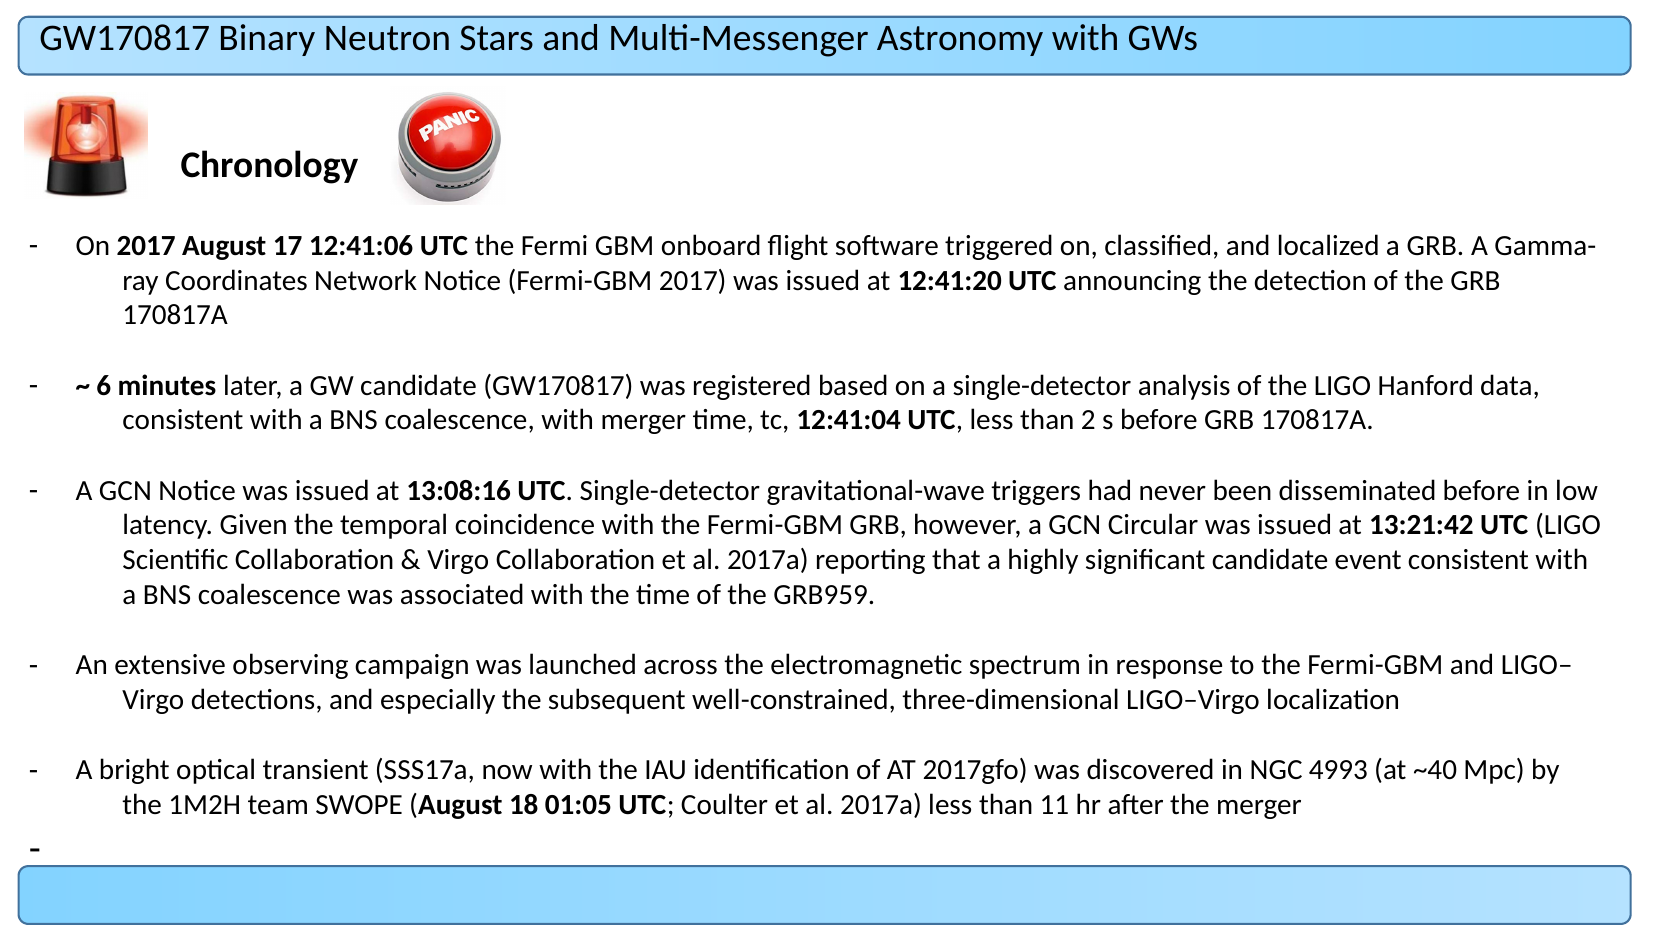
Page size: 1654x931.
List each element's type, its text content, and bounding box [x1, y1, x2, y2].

text_box Chronology On 2017 August 17 12:41:06 UTC the Fermi GBM onboard flight software triggered on, classified, and localized a GRB. A Gamma-ray Coordinates Network Notice (Fermi-GBM 2017) was issued at 12:41:20 UTC announcing the detection of the GRB 170817A ~ 6 minutes later, a GW candidate (GW170817) was registered based on a single-detector analysis of the LIGO Hanford data, consistent with a BNS coalescence, with merger time, tc, 12:41:04 UTC, less than 2 s before GRB 170817A. A GCN Notice was issued at 13:08:16 UTC. Single-detector gravitational-wave triggers had never been disseminated before in low latency. Given the temporal coincidence with the Fermi-GBM GRB, however, a GCN Circular was issued at 13:21:42 UTC (LIGO Scientific Collaboration & Virgo Collaboration et al. 2017a) reporting that a highly significant candidate event consistent with a BNS coalescence was associated with the time of the GRB959. An extensive observing campaign was launched across the electromagnetic spectrum in response to the Fermi-GBM and LIGO–Virgo detections, and especially the subsequent well-constrained, three-dimensional LIGO–Virgo localization A bright optical transient (SSS17a, now with the IAU identification of AT 2017gfo) was discovered in NGC 4993 (at ~40 Mpc) by the 1M2H team SWOPE (August 18 01:05 UTC; Coulter et al. 2017a) less than 11 hr after the merger [13, 128, 1618, 846]
picture [390, 86, 506, 205]
text_box GW170817 Binary Neutron Stars and Multi-Messenger Astronomy with GWs [24, 15, 1628, 77]
picture [24, 92, 148, 199]
